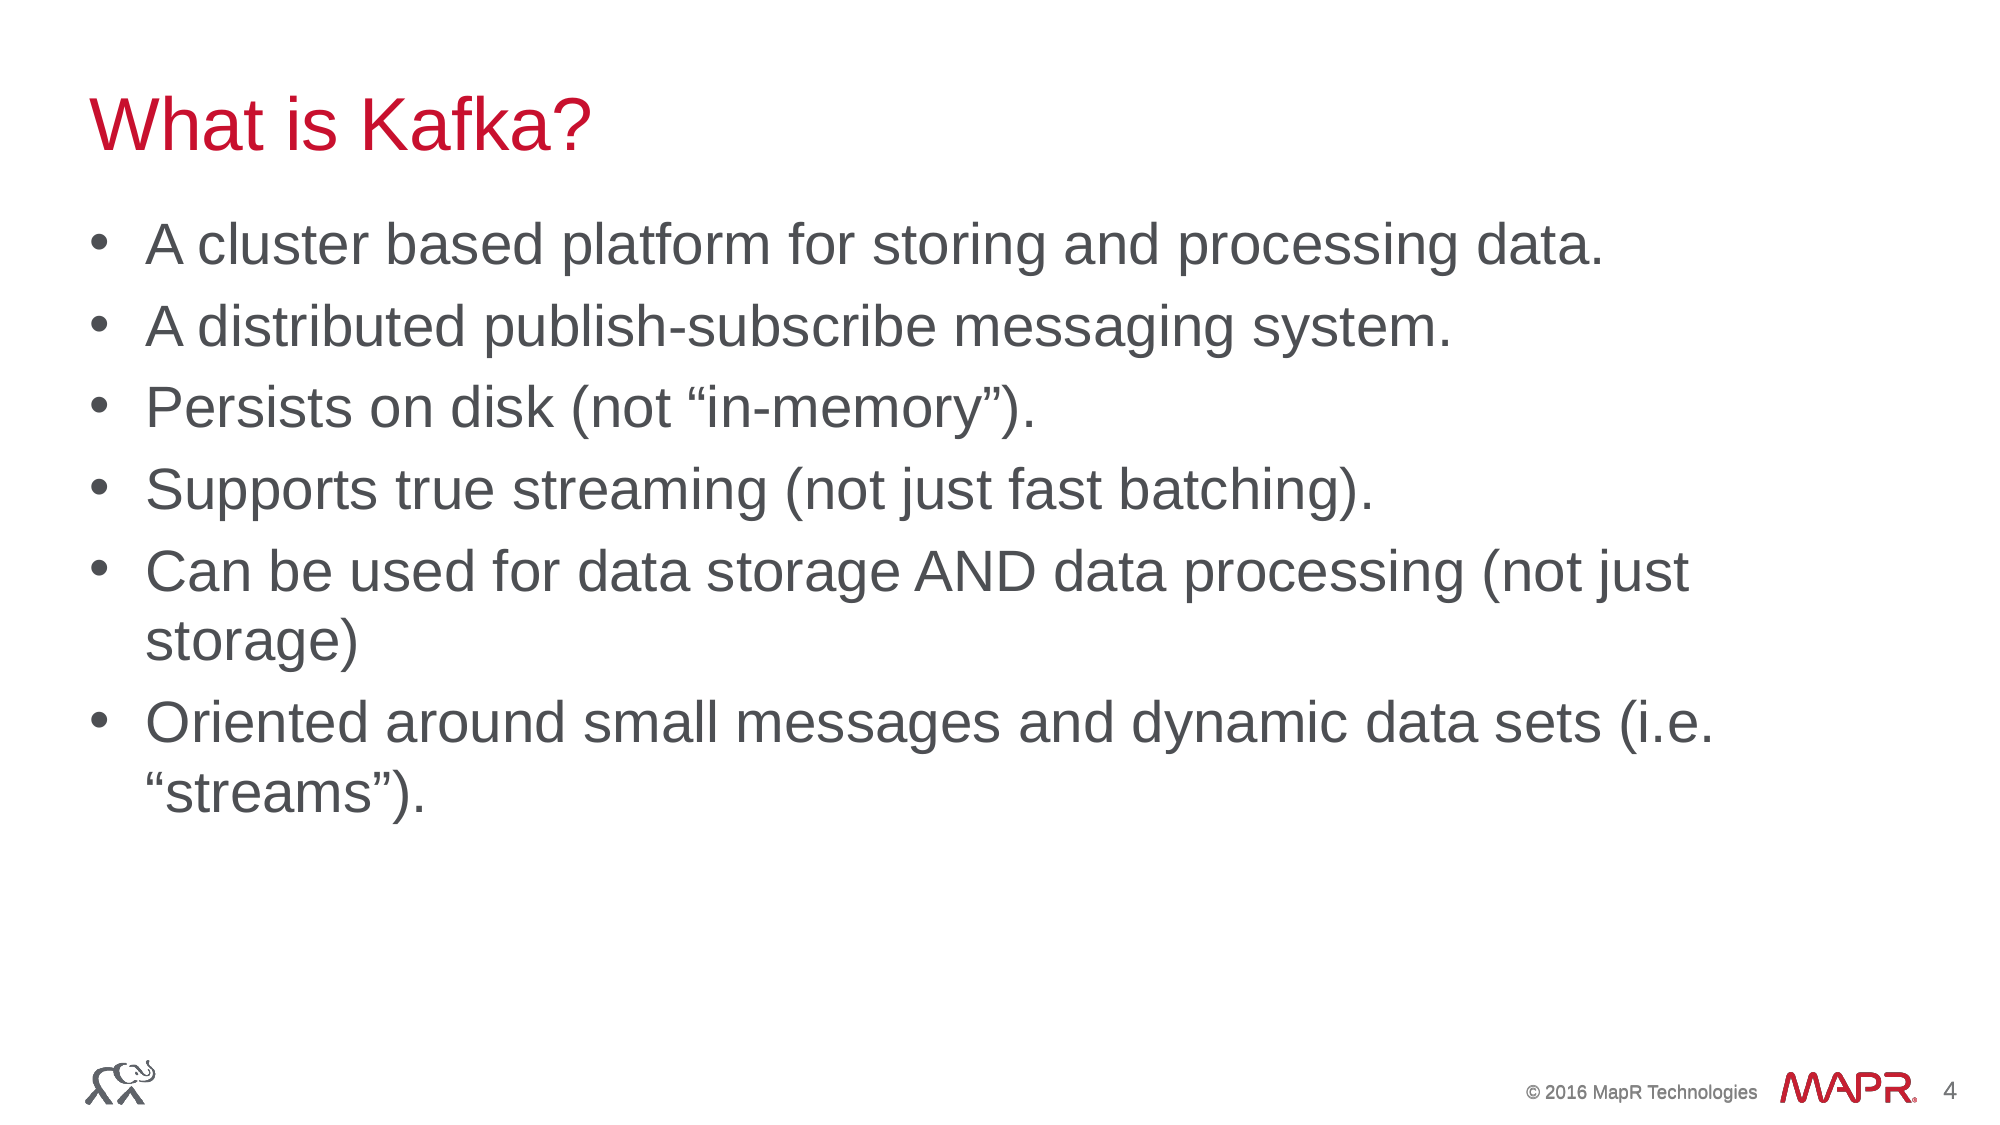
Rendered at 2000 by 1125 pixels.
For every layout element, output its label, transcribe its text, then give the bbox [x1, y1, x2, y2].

title What is Kafka? [69, 45, 1869, 196]
list A cluster based platform for storing and processing data. A distributed publish-subscribe messaging system. Persists on disk (not “in-memory”). Supports true streaming (not just fast batching). Can be used for data storage AND data processing (not just storage) Oriented around small messages and dynamic data sets (i.e. “streams”). [69, 196, 1869, 1005]
picture [75, 1038, 167, 1125]
